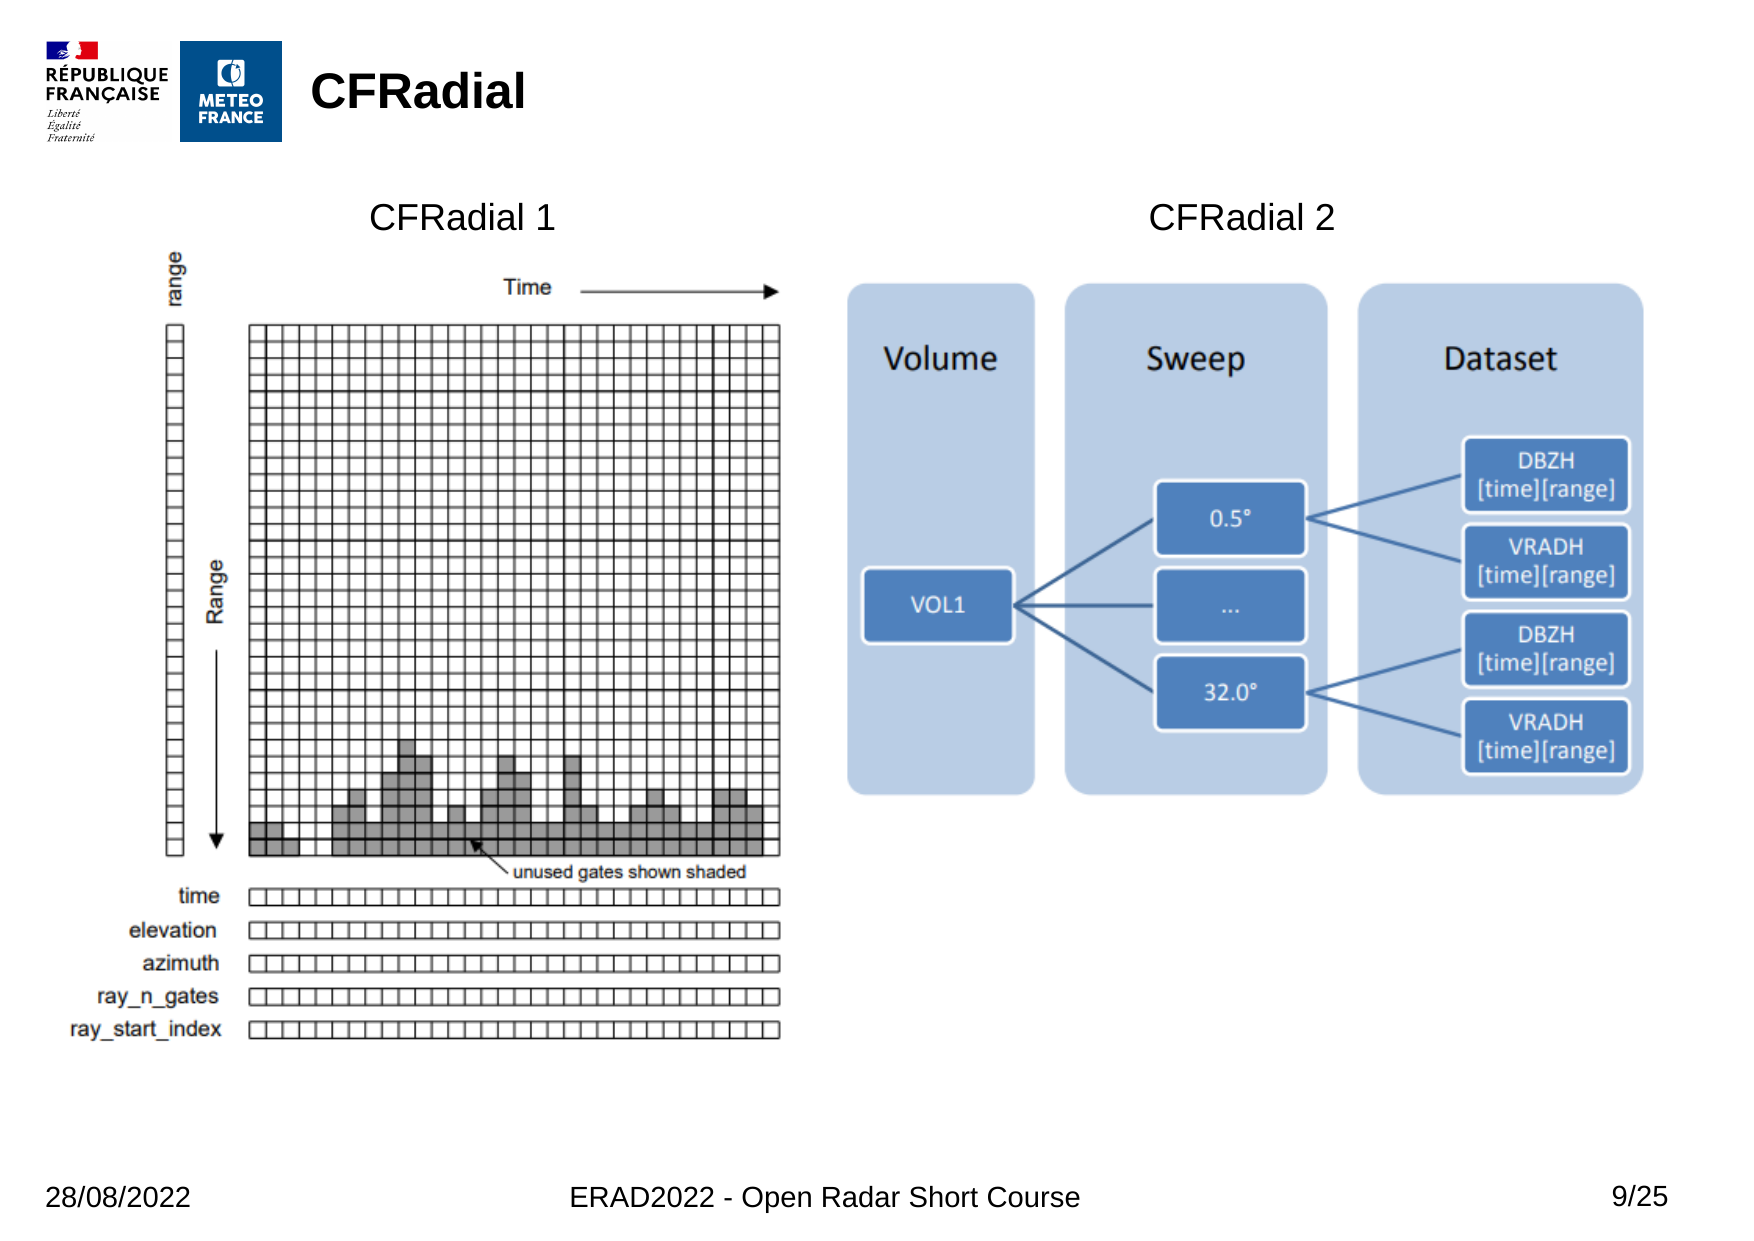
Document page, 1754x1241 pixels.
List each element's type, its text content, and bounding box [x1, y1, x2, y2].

picture [180, 41, 282, 142]
picture [46, 41, 172, 142]
picture [61, 248, 798, 1063]
text_box CFRadial 1 [354, 188, 572, 246]
title CFRadial [310, 40, 1697, 142]
picture [832, 273, 1661, 804]
text_box CFRadial 2 [1133, 188, 1351, 246]
